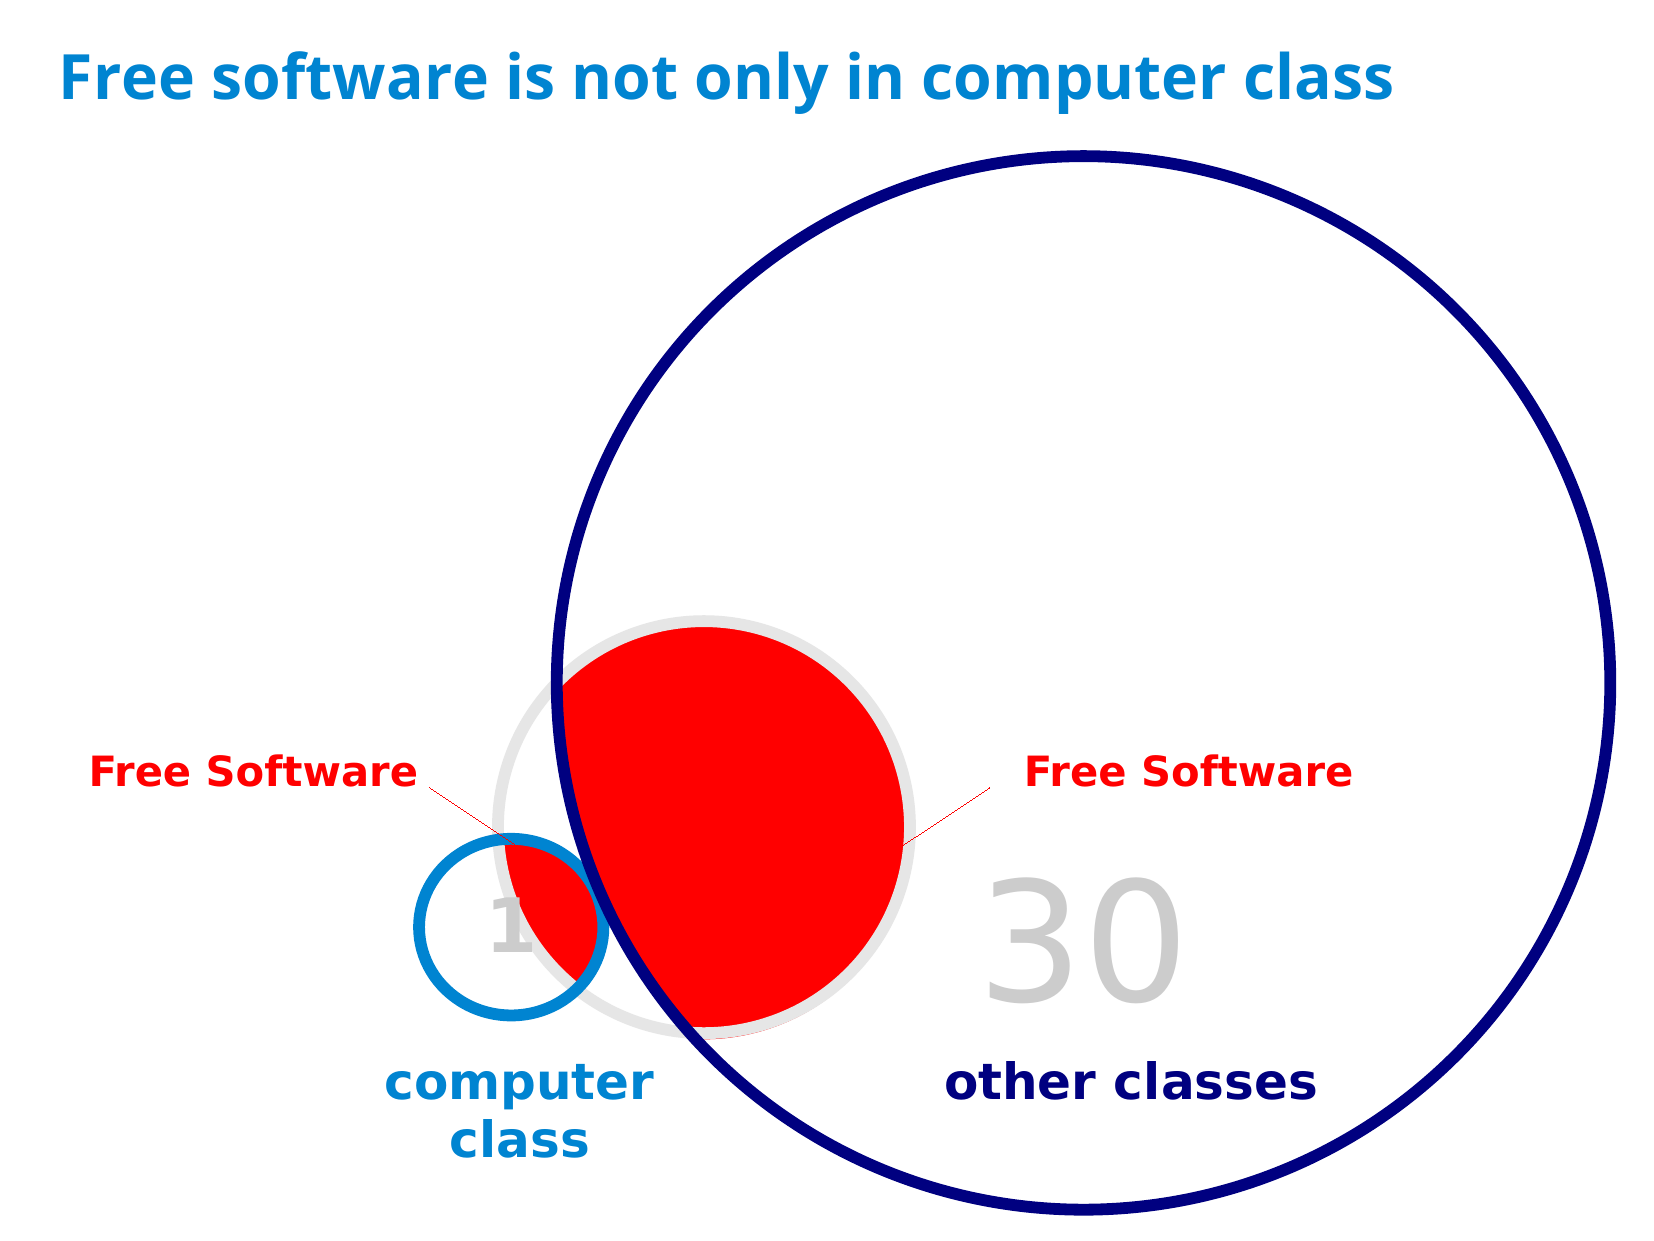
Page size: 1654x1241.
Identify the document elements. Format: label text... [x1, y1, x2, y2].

text_box Free software is not only in computer class [59, 0, 1654, 167]
text_box computer class [370, 1045, 696, 1181]
text_box other classes [929, 1045, 1439, 1124]
text_box [543, 694, 649, 982]
text_box Free Software [73, 740, 434, 808]
text_box 1 [419, 838, 604, 1016]
text_box Free Software [1009, 740, 1369, 808]
text_box 30 [556, 167, 1611, 1210]
